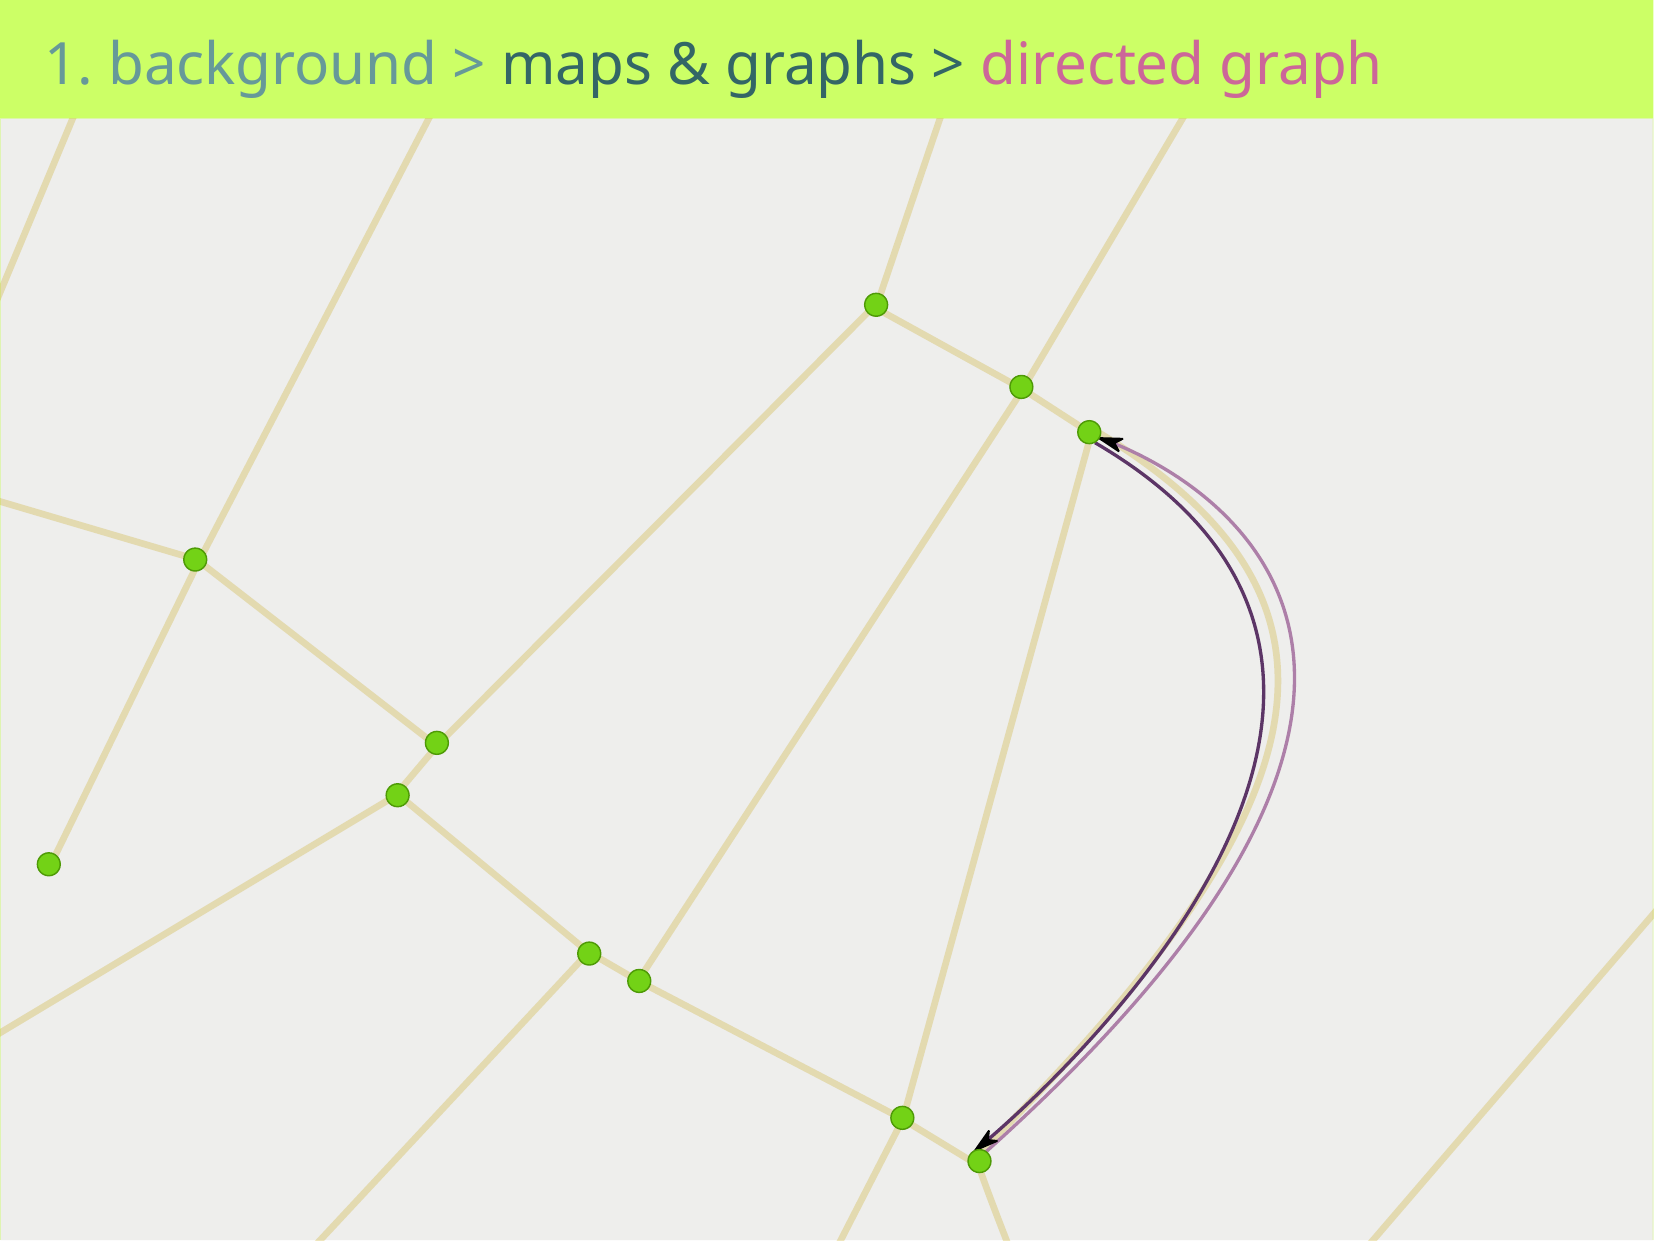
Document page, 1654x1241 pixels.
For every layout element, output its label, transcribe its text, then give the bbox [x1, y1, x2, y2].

text_box 1. background > maps & graphs > directed graph [29, 14, 1242, 118]
picture [0, 118, 1654, 1241]
